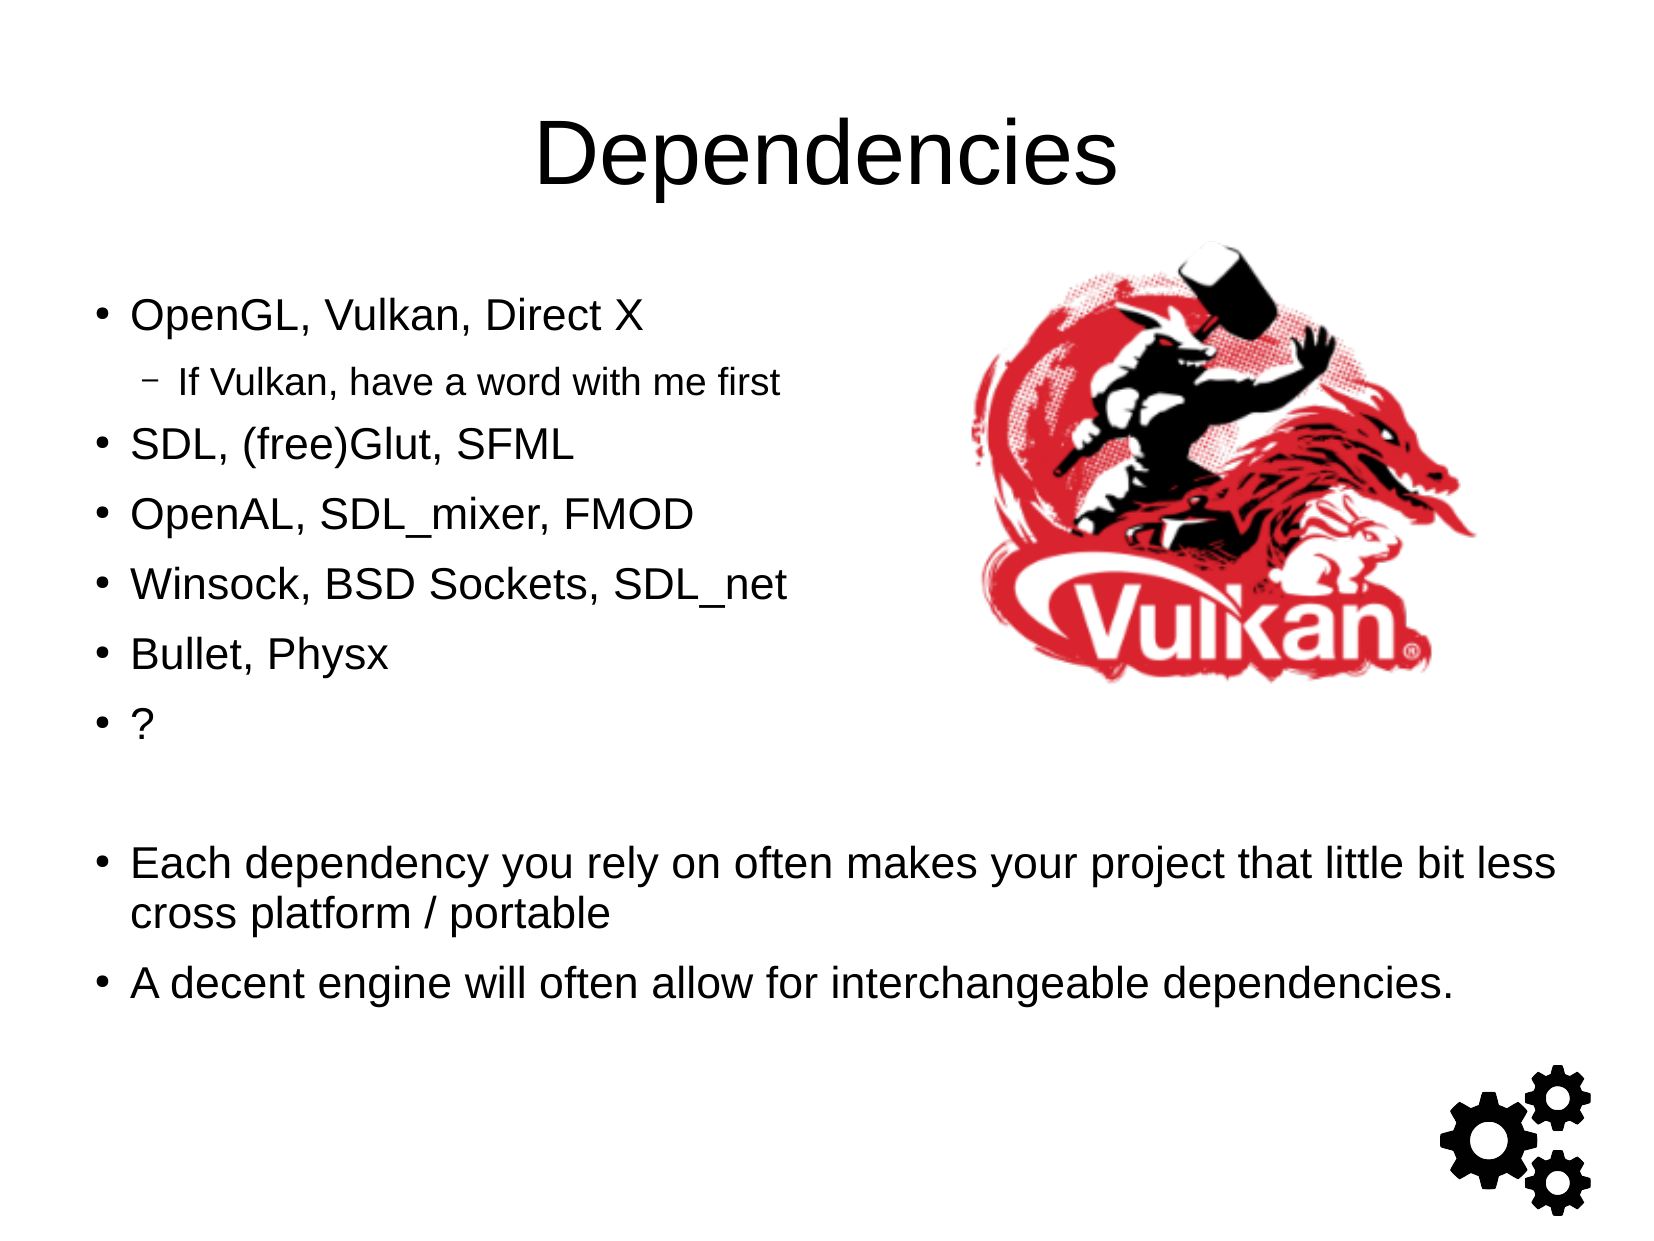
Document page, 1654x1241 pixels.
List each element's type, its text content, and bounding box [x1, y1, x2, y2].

picture [964, 240, 1486, 691]
title Dependencies [82, 49, 1571, 257]
list OpenGL, Vulkan, Direct X If Vulkan, have a word with me first SDL, (free)Glut, SFML OpenAL, SDL_mixer, FMOD Winsock, BSD Sockets, SDL_net Bullet, Physx ? Each dependency you rely on often makes your project that little bit less cross platform / portable A decent engine will often allow for interchangeable dependencies. [82, 290, 1571, 1010]
picture [1440, 1065, 1591, 1216]
